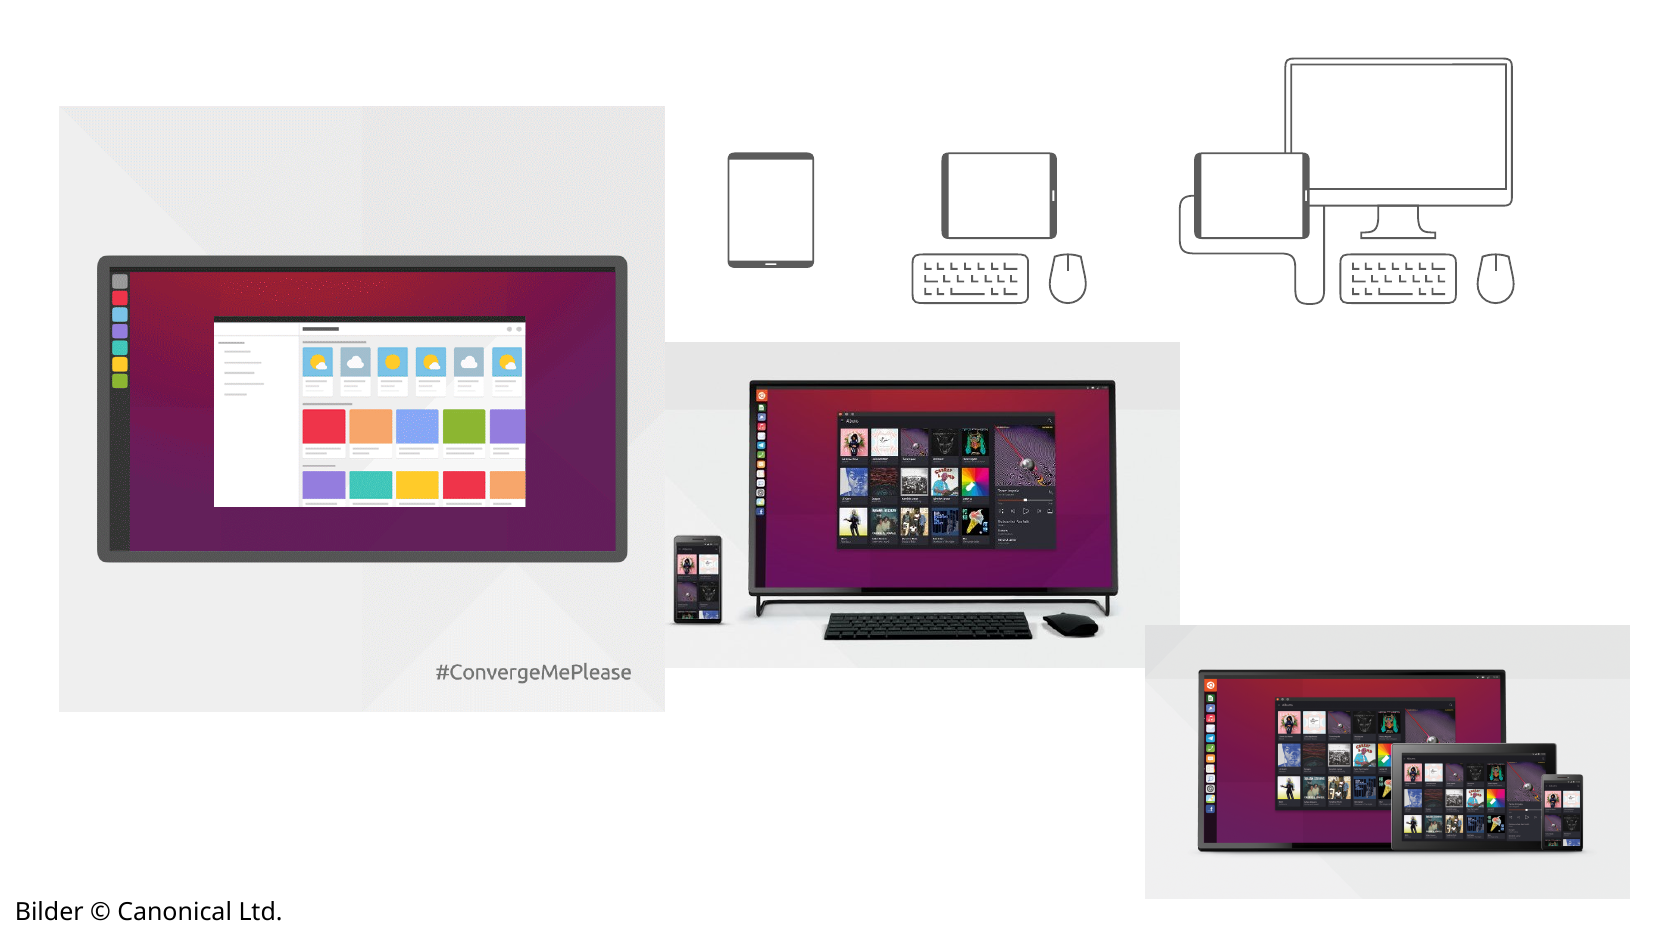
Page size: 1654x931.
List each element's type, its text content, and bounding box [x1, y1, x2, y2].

picture [706, 47, 1595, 319]
text_box Bilder © Canonical Ltd. [0, 885, 360, 929]
picture [59, 106, 1630, 899]
